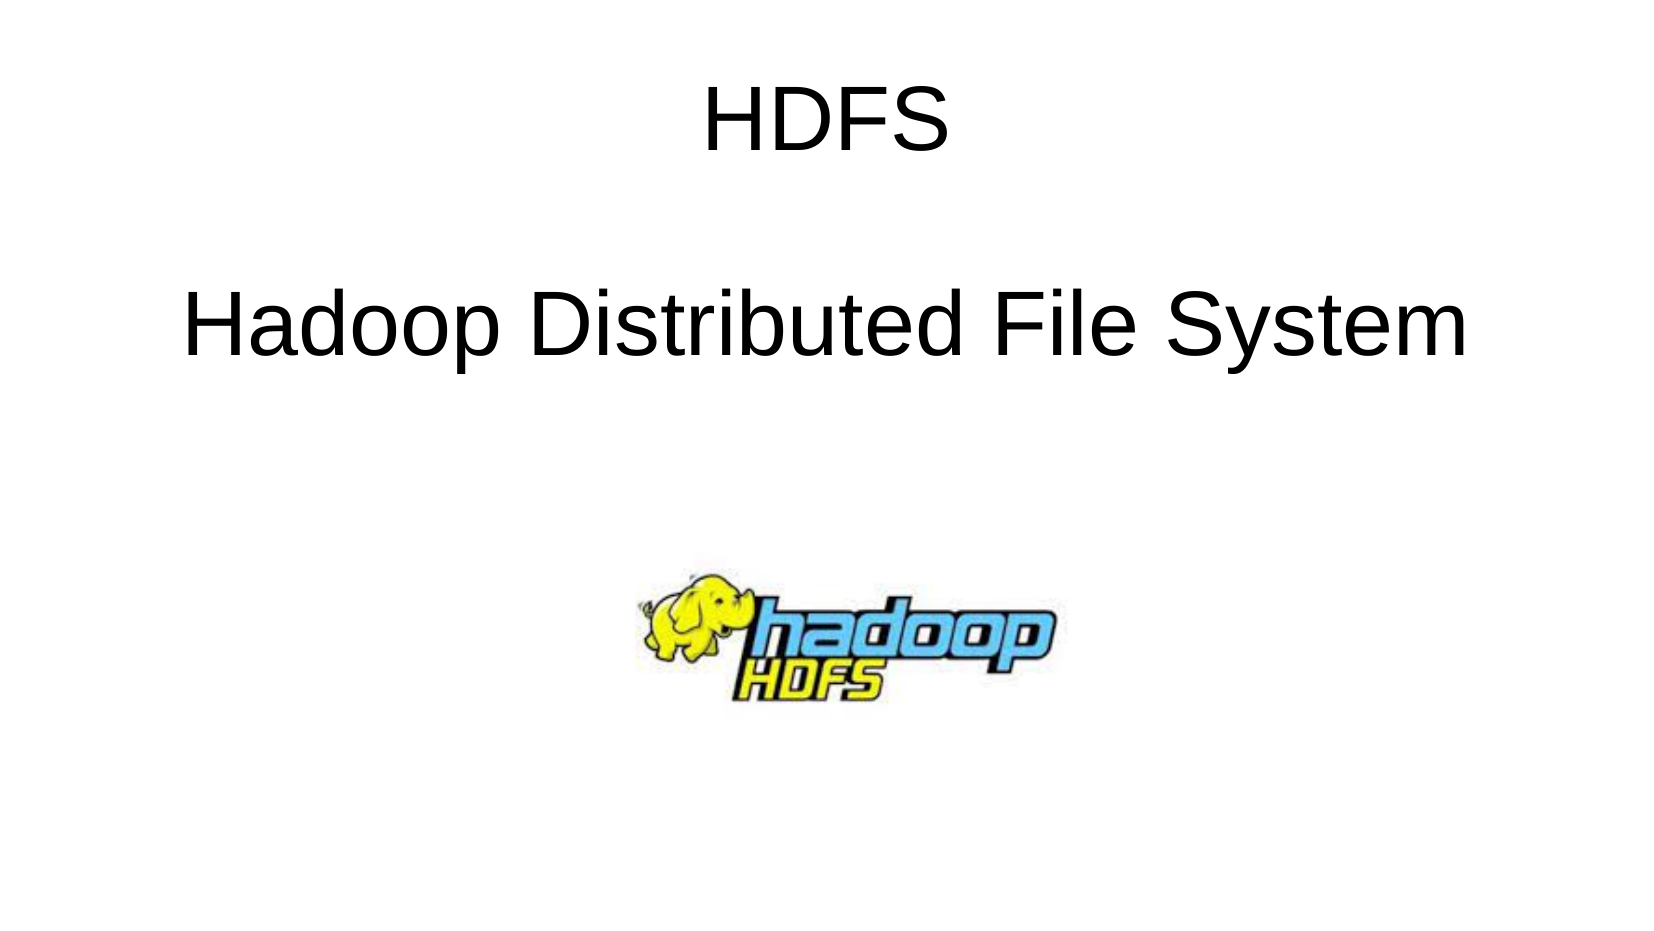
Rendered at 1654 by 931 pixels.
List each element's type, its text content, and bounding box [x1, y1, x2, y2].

title HDFS Hadoop Distributed File System [82, 67, 1571, 376]
picture [487, 524, 1250, 754]
